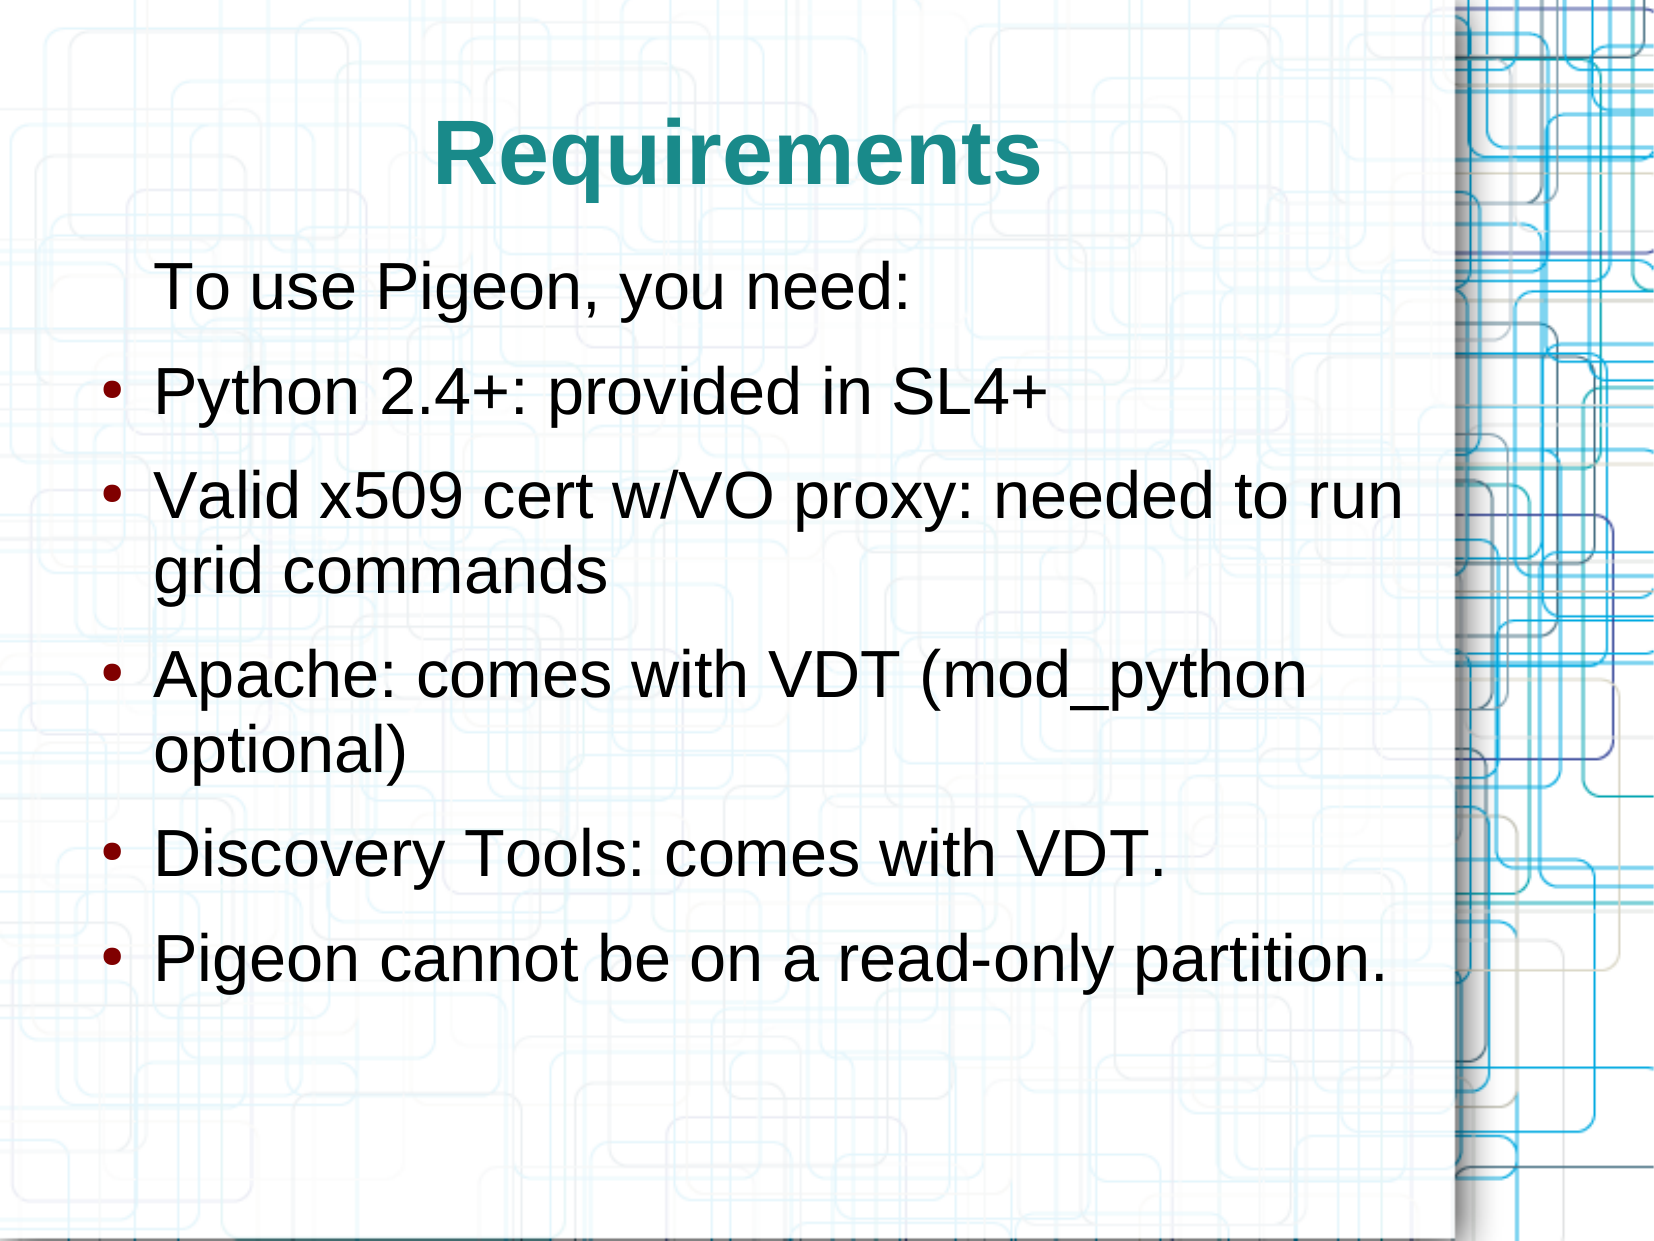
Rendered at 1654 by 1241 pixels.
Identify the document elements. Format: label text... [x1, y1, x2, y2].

title Requirements [59, 56, 1418, 250]
list To use Pigeon, you need: Python 2.4+: provided in SL4+ Valid x509 cert w/VO proxy: needed to run grid commands Apache: comes with VDT (mod_python optional) Discovery Tools: comes with VDT. Pigeon cannot be on a read-only partition. [82, 249, 1418, 1054]
picture [0, 0, 1654, 1241]
